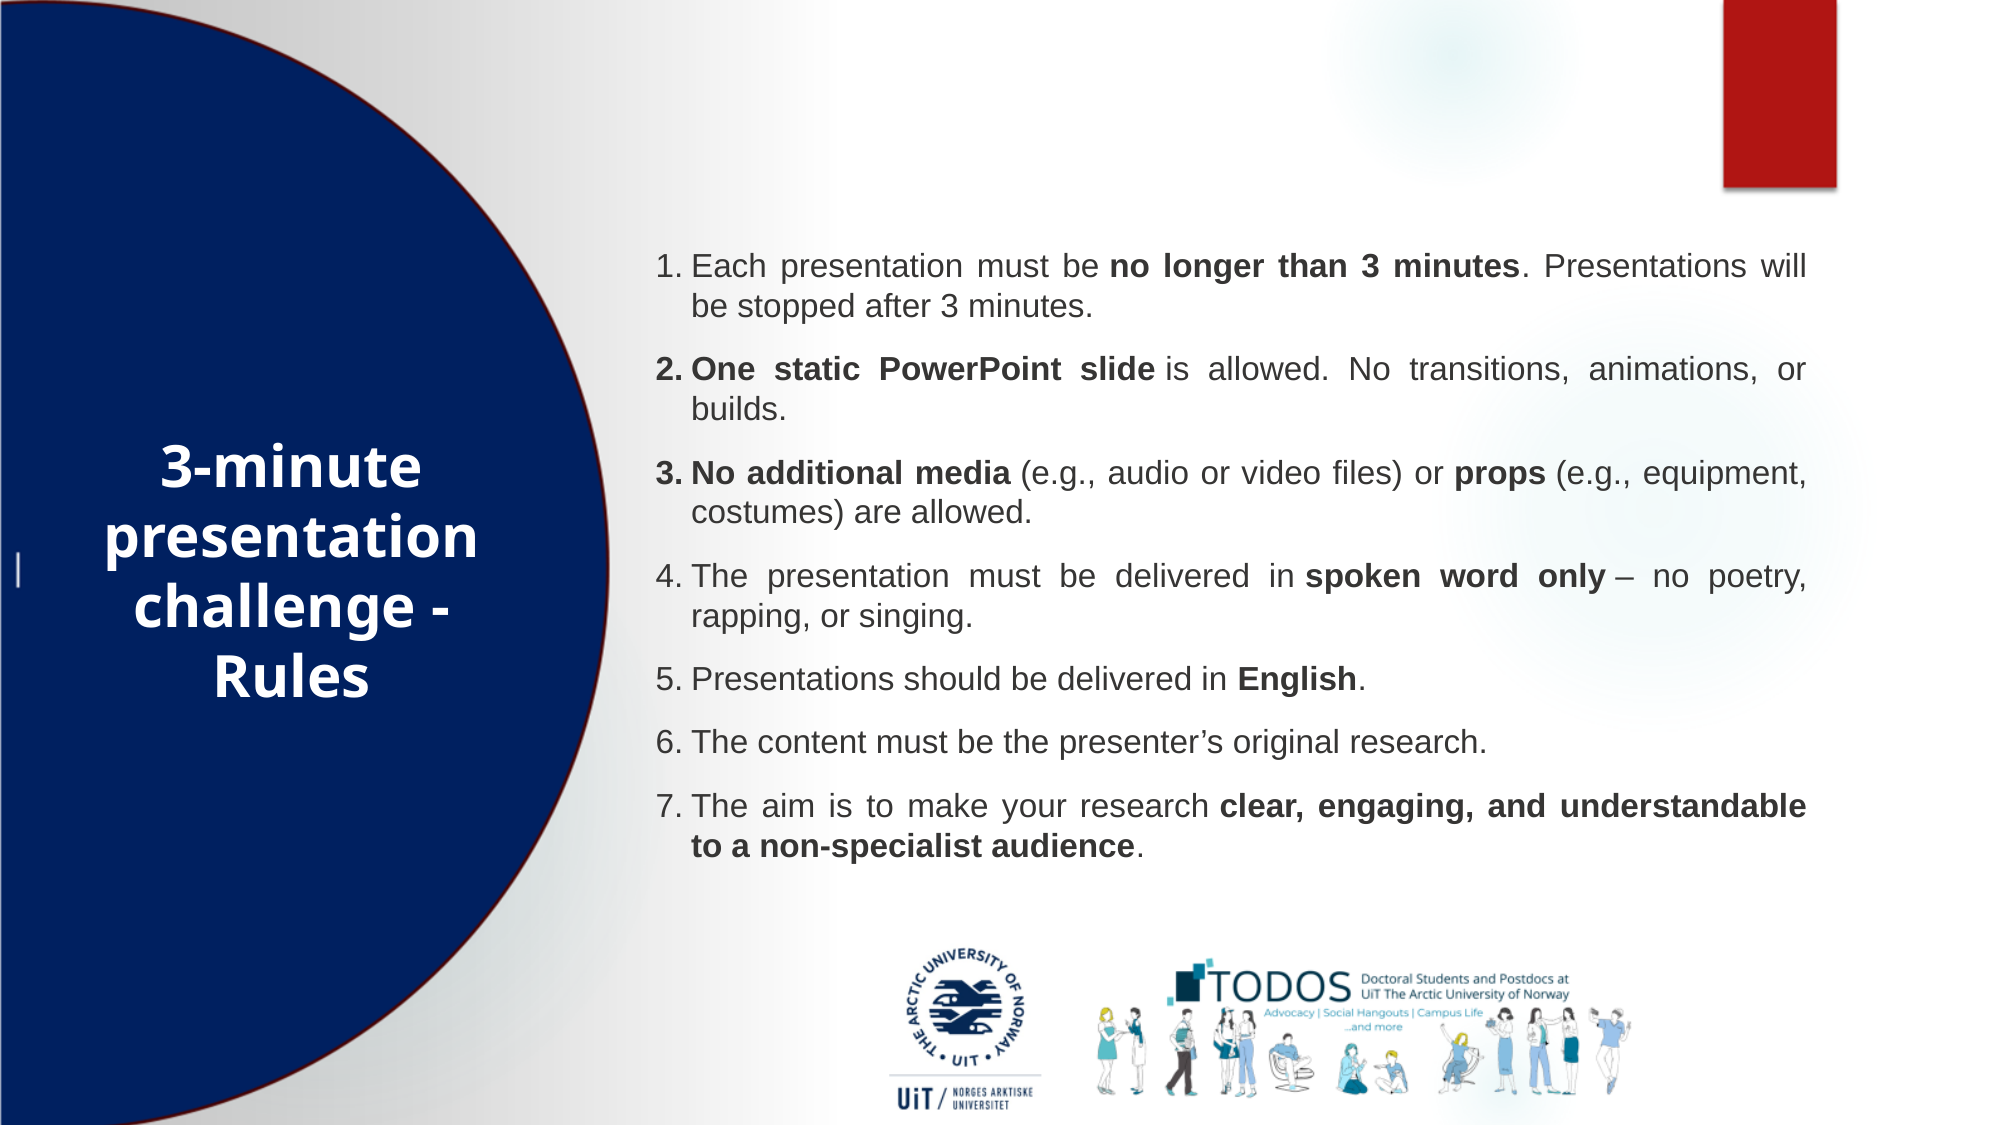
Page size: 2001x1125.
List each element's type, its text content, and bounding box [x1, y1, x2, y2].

text_box Each presentation must be no longer than 3 minutes. Presentations will be stopped after 3 minutes. One static PowerPoint slide is allowed. No transitions, animations, or builds. No additional media (e.g., audio or video files) or props (e.g., equipment, costumes) are allowed. The presentation must be delivered in spoken word only – no poetry, rapping, or singing. Presentations should be delivered in English. The content must be the presenter’s original research. The aim is to make your research clear, engaging, and understandable to a non-specialist audience. [640, 236, 1823, 872]
text_box 3-minute presentation challenge - Rules [50, 422, 534, 717]
picture [0, 0, 2001, 1125]
